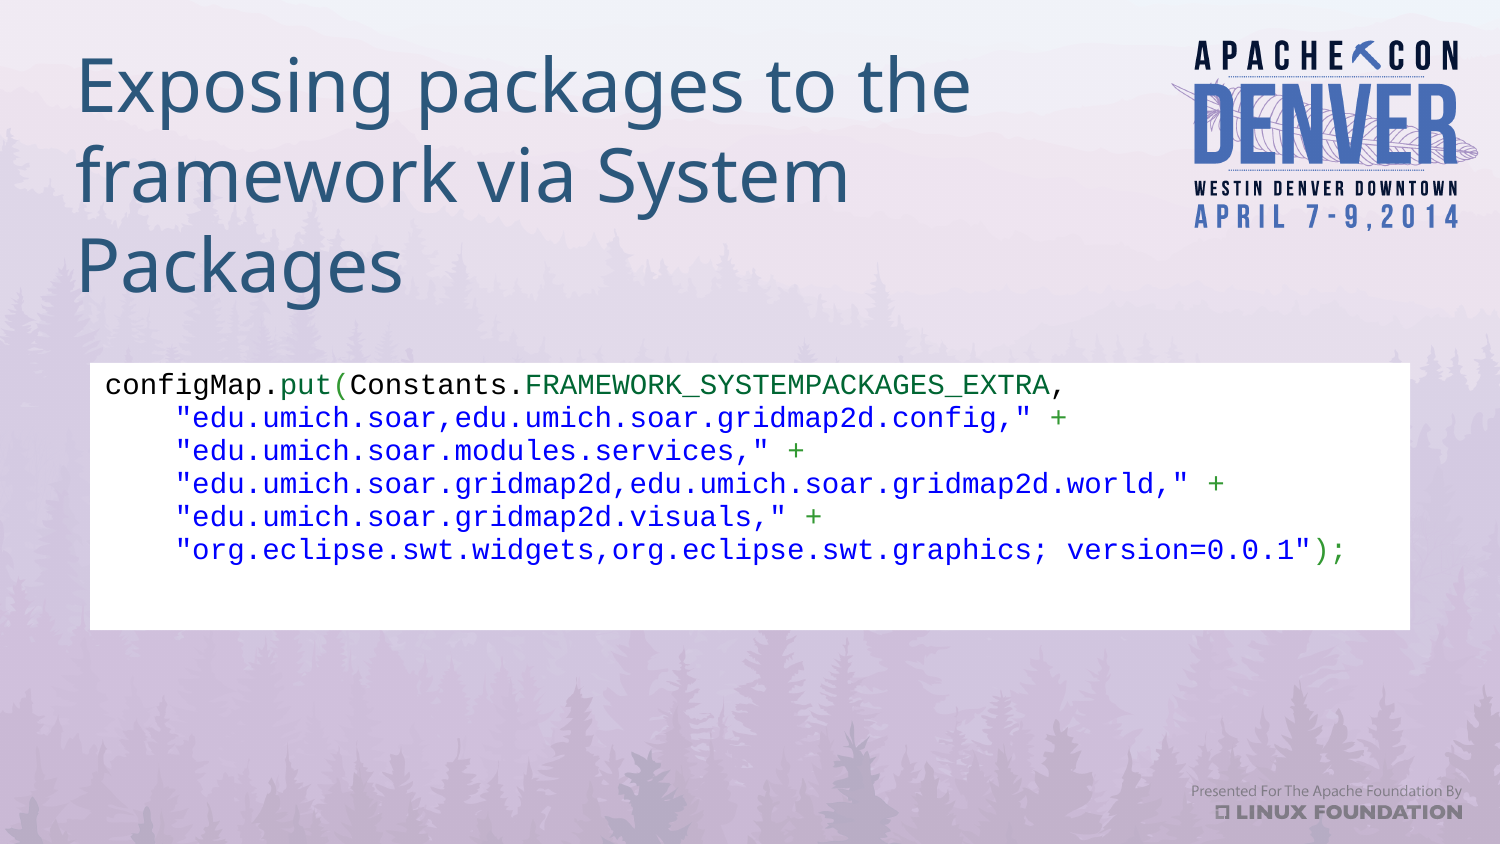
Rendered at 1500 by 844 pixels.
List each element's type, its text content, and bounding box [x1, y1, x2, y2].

text_box configMap.put(Constants.FRAMEWORK_SYSTEMPACKAGES_EXTRA, "edu.umich.soar,edu.umich.soar.gridmap2d.config," + "edu.umich.soar.modules.services," + "edu.umich.soar.gridmap2d,edu.umich.soar.gridmap2d.world," + "edu.umich.soar.gridmap2d.visuals," + "org.eclipse.swt.widgets,org.eclipse.swt.graphics; version=0.0.1"); [90, 362, 1411, 631]
list [75, 197, 1425, 755]
text_box Exposing packages to the framework via System Packages [60, 30, 1111, 130]
picture [0, 0, 1500, 844]
